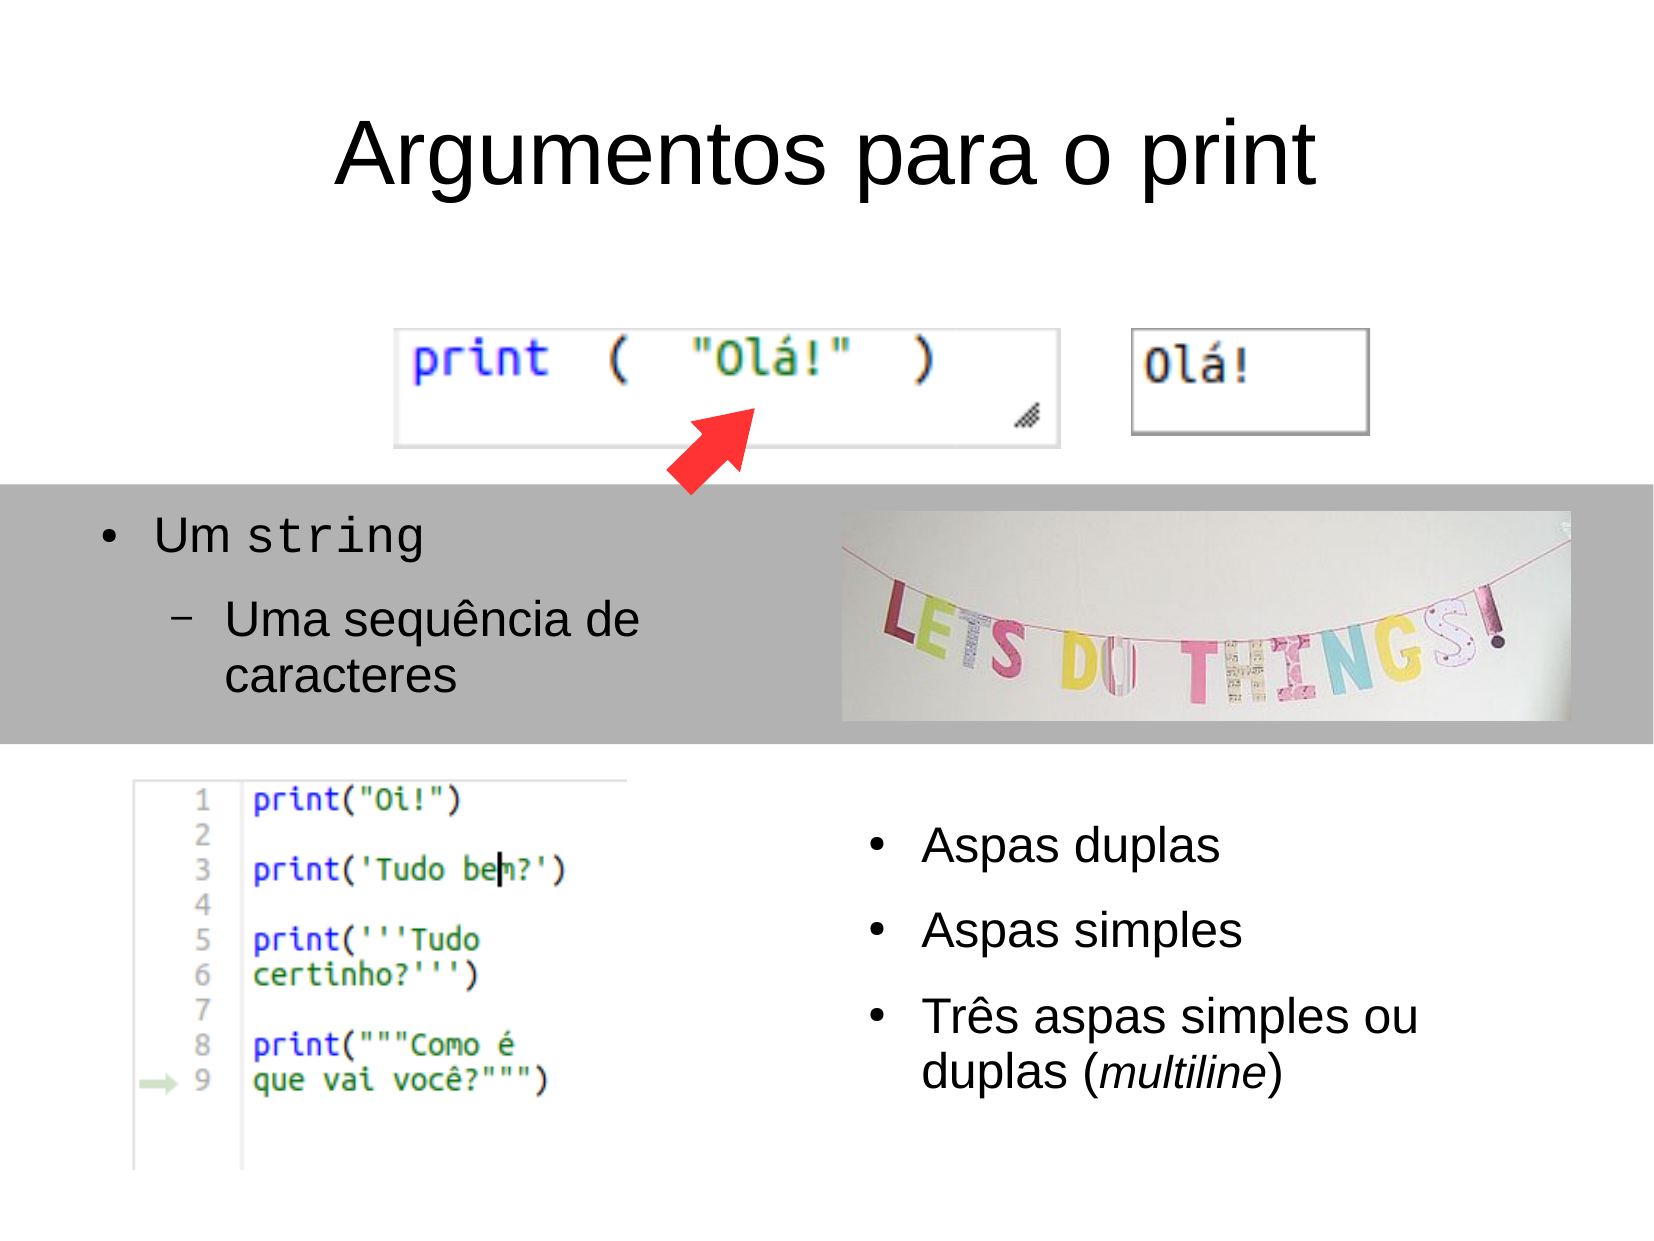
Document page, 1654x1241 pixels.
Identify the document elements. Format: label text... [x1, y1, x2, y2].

list Um string Uma sequência de caracteres [82, 507, 809, 724]
list Aspas duplas Aspas simples Três aspas simples ou duplas (multiline) [850, 732, 1577, 1111]
picture [841, 511, 1571, 721]
picture [118, 767, 627, 1170]
title Argumentos para o print [82, 49, 1571, 257]
picture [393, 328, 1371, 449]
text_box [0, 408, 1654, 745]
